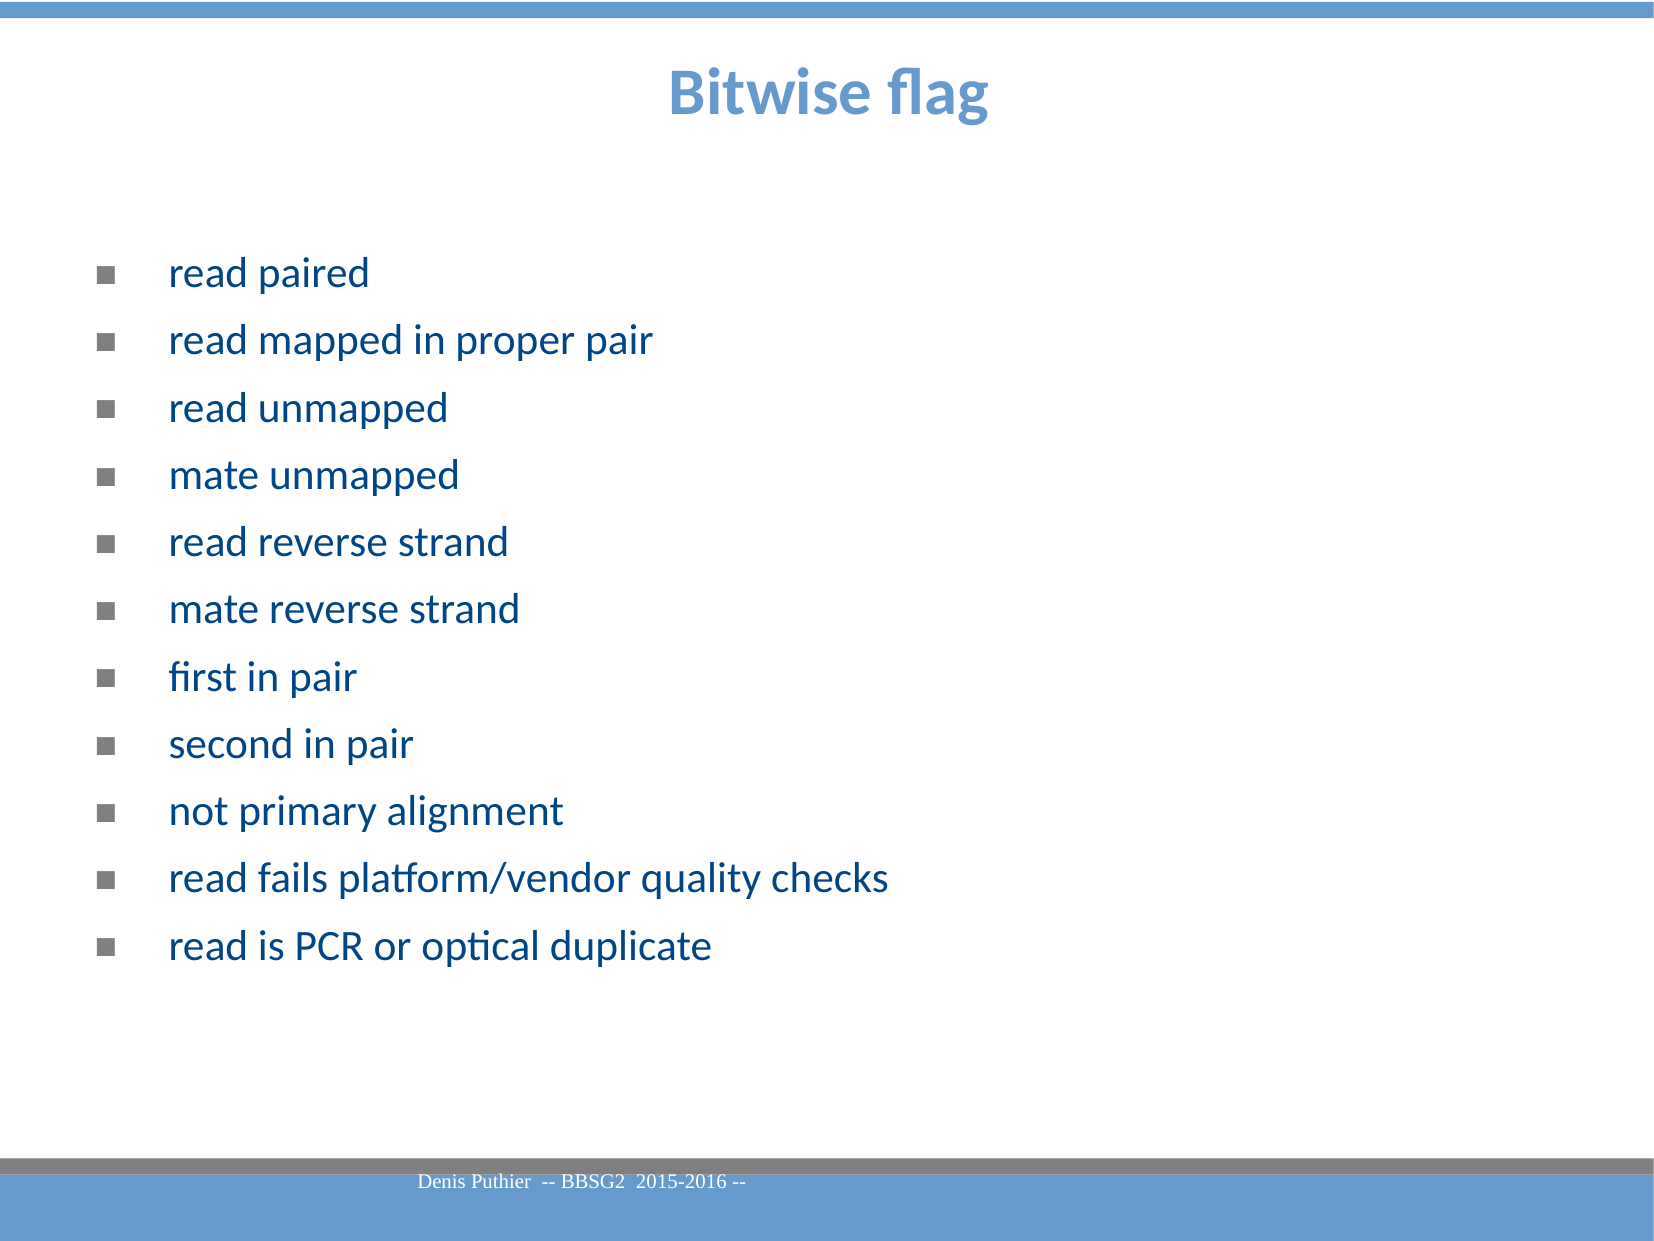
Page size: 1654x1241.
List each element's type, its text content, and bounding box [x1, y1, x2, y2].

title Bitwise flag [85, 18, 1574, 177]
list read paired read mapped in proper pair read unmapped mate unmapped read reverse strand mate reverse strand first in pair second in pair not primary alignment read fails platform/vendor quality checks read is PCR or optical duplicate [82, 255, 1571, 975]
